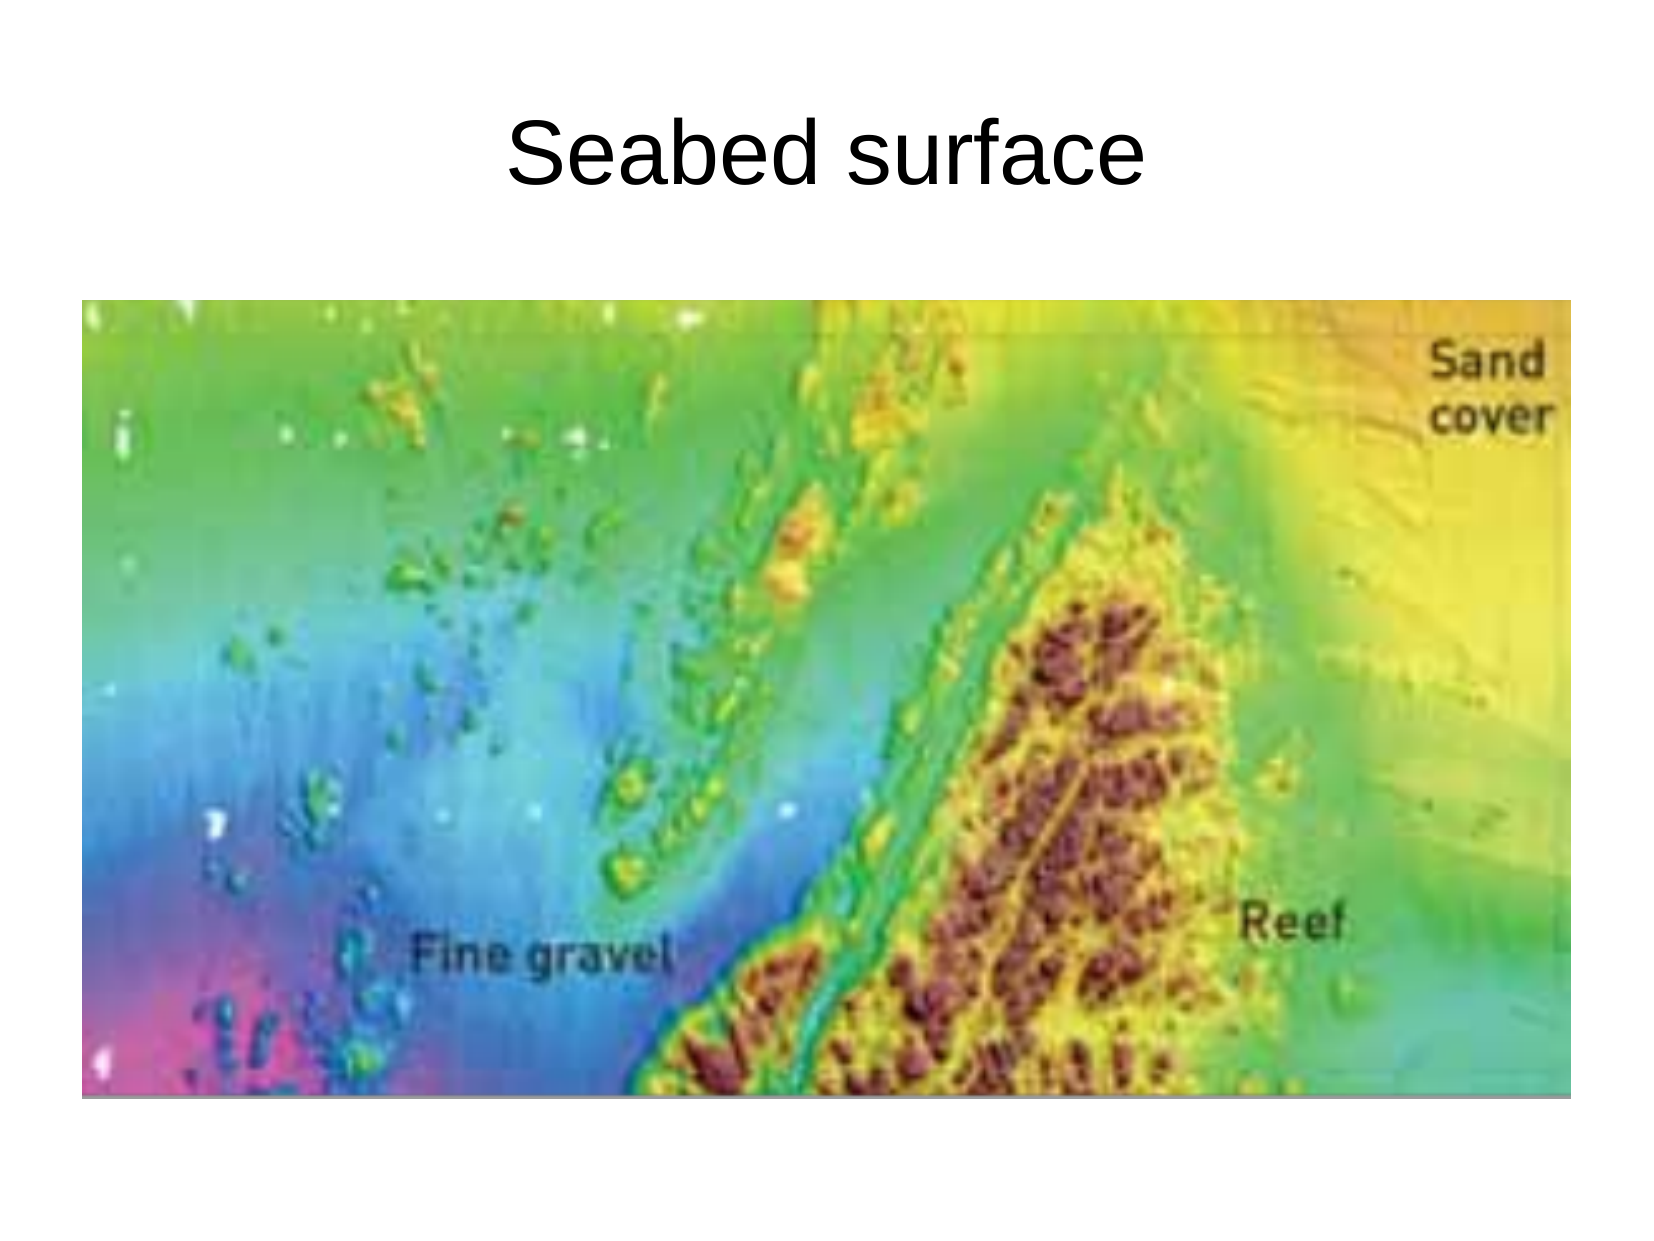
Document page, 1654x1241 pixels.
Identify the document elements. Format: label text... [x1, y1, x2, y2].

title Seabed surface [82, 49, 1571, 257]
picture [82, 300, 1571, 1099]
